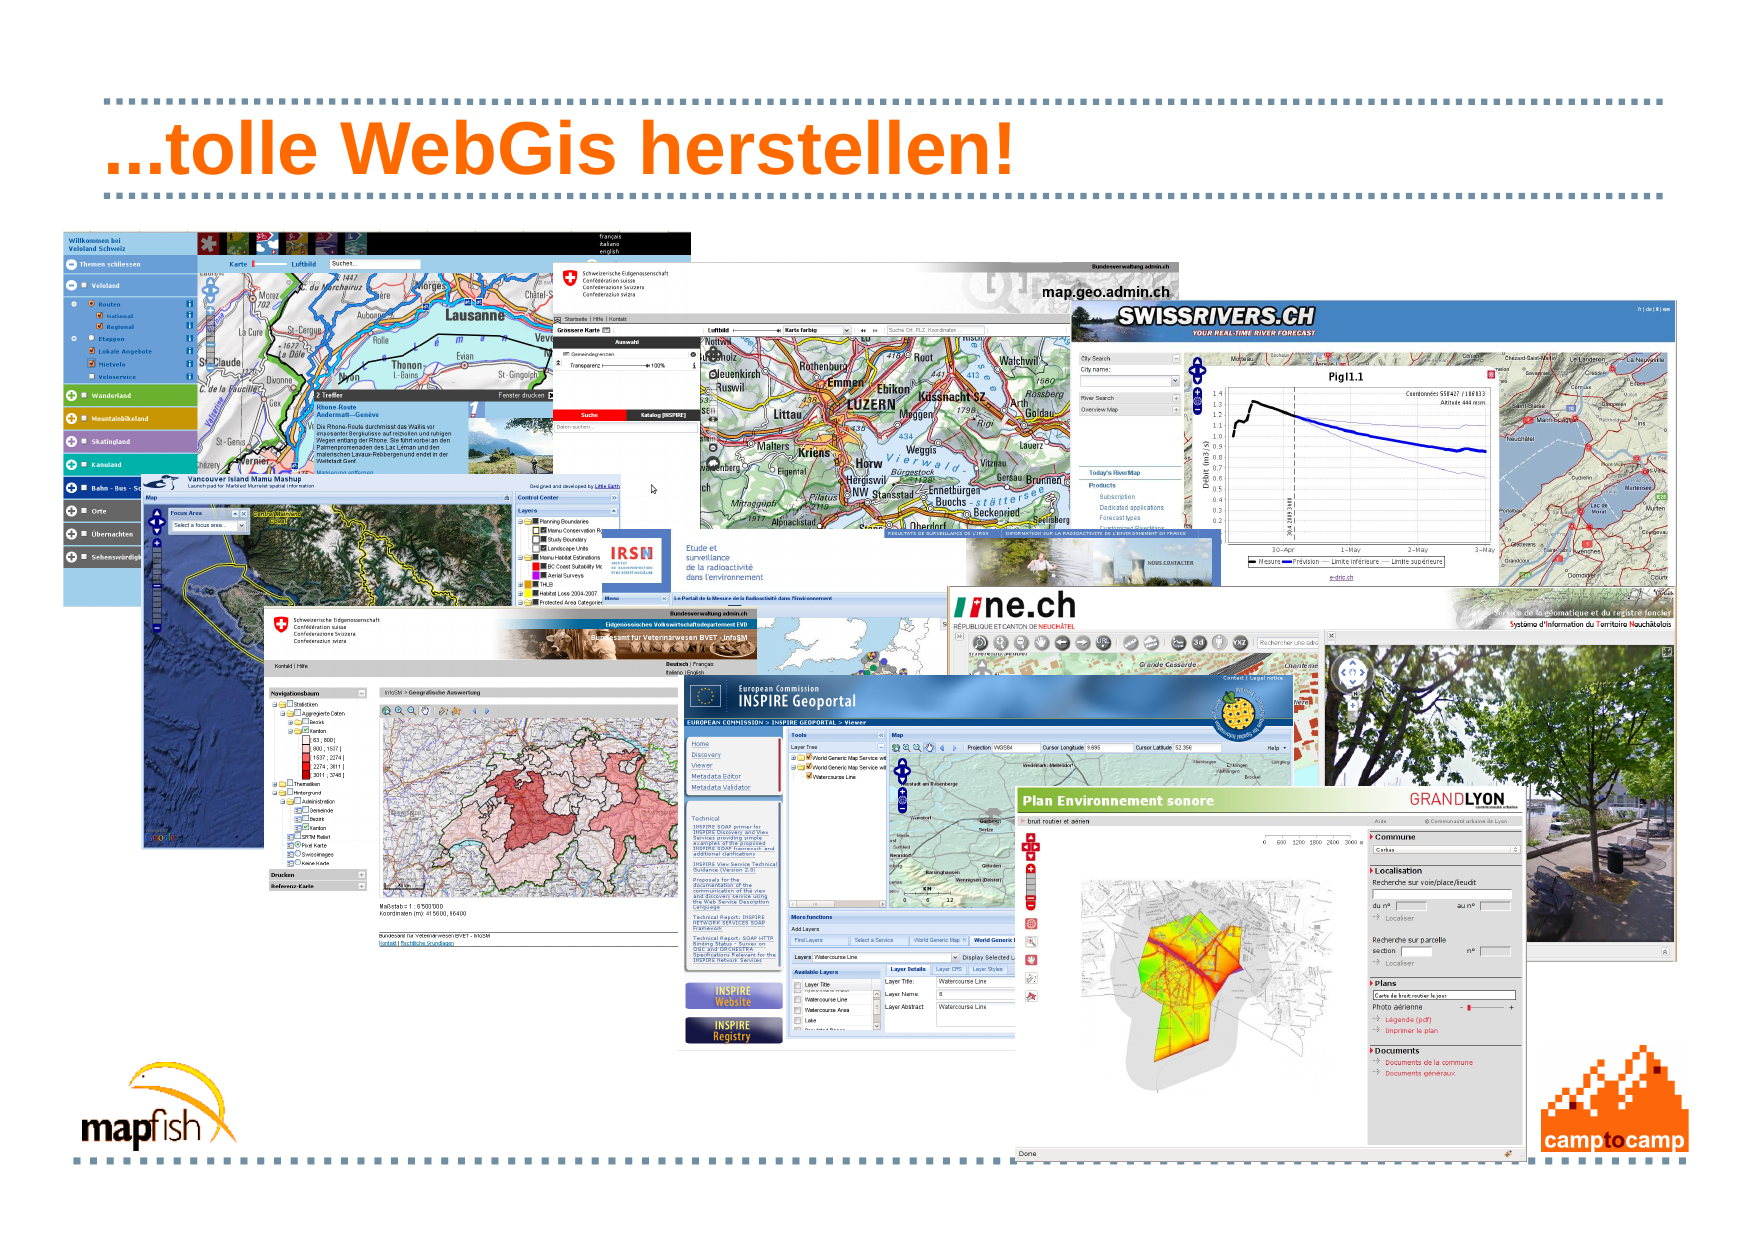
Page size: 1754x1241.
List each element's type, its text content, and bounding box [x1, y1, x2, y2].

picture [1541, 1045, 1689, 1152]
picture [63, 231, 1677, 1162]
title ...tolle WebGis herstellen! [103, 104, 1660, 193]
picture [82, 1062, 237, 1151]
